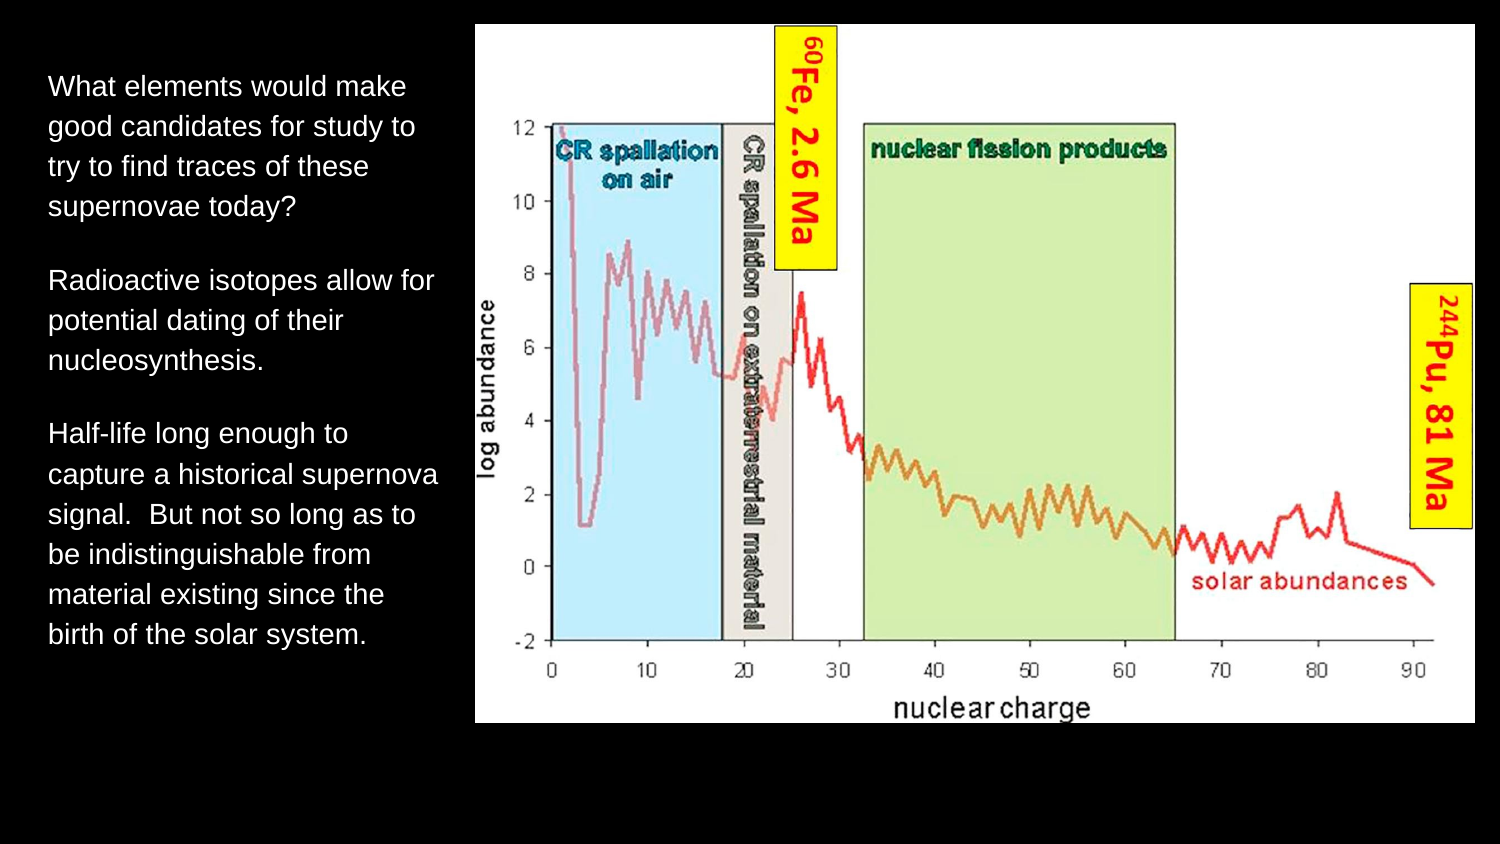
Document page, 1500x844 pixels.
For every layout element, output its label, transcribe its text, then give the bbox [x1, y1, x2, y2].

list What elements would make good candidates for study to try to find traces of these supernovae today? Radioactive isotopes allow for potential dating of their nucleosynthesis. Half-life long enough to capture a historical supernova signal. But not so long as to be indistinguishable from material existing since the birth of the solar system. [33, 46, 460, 705]
picture [475, 24, 1475, 723]
